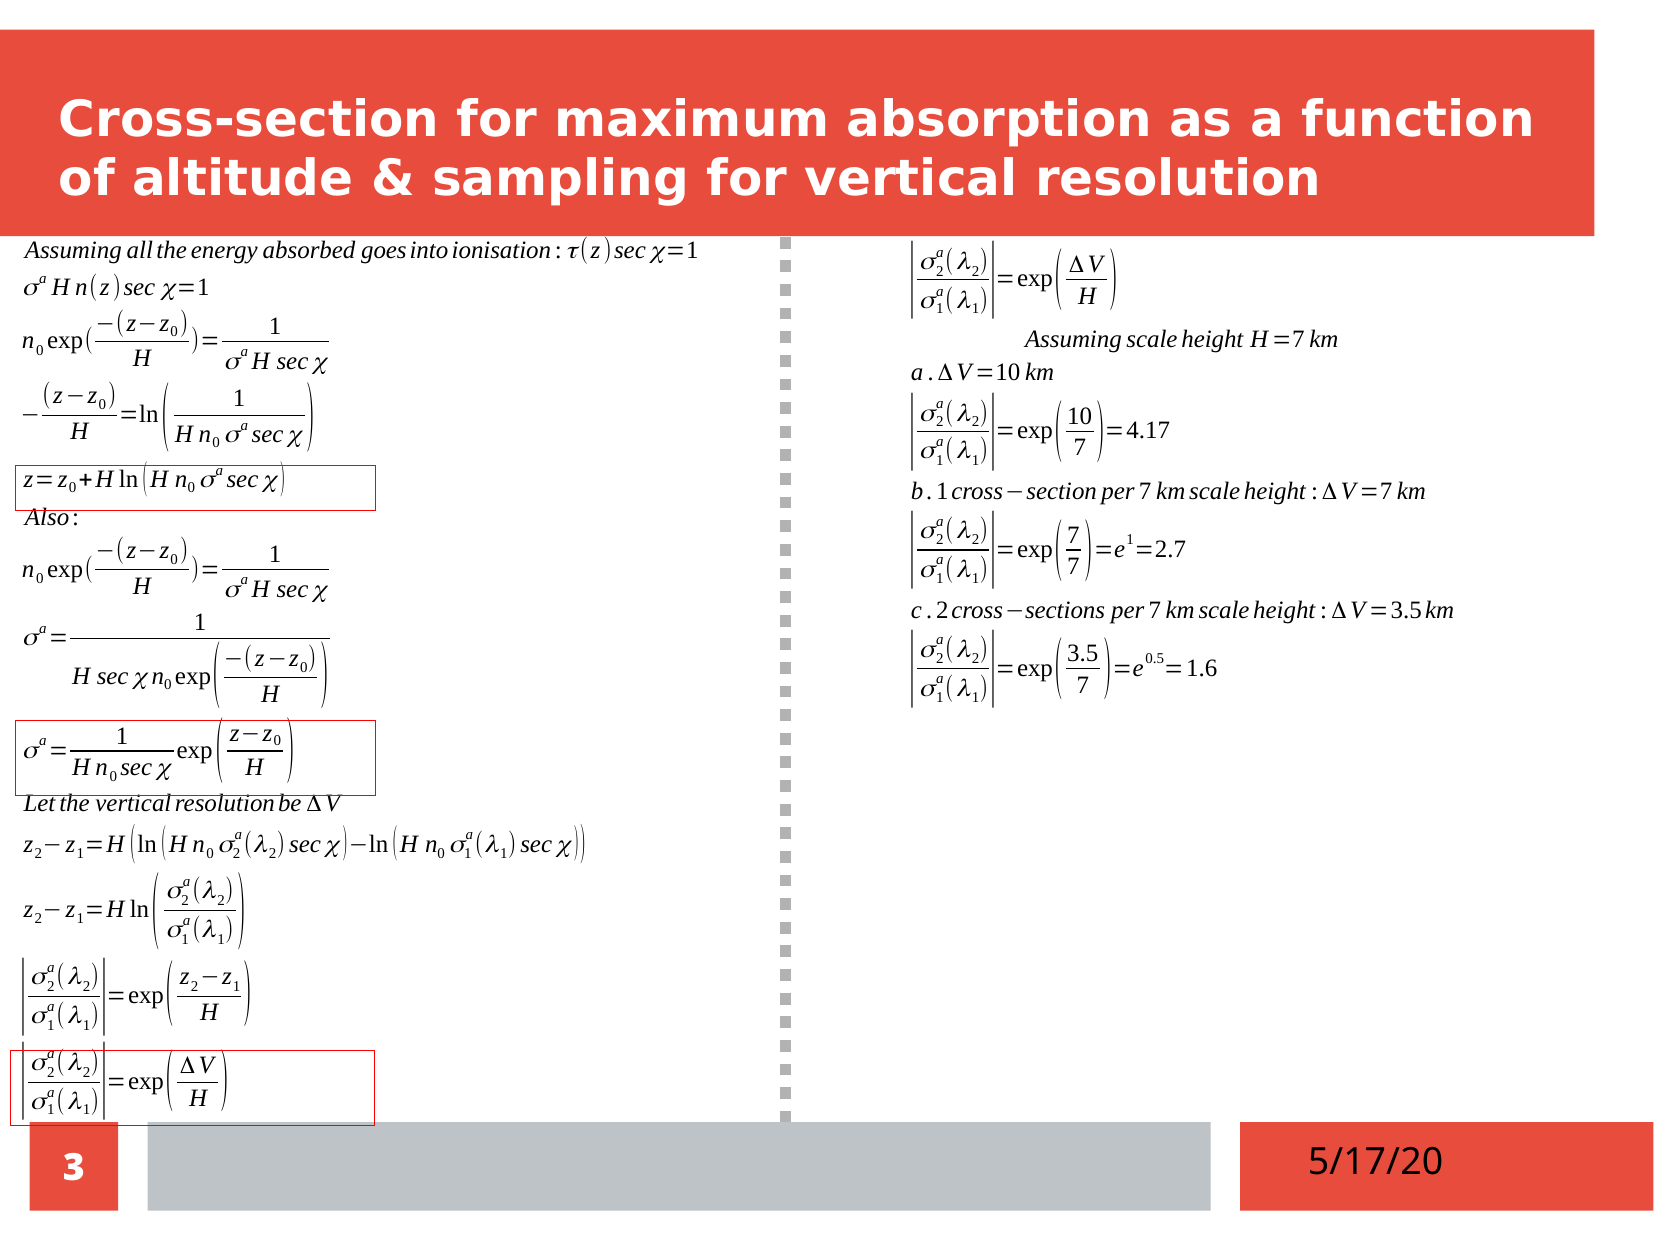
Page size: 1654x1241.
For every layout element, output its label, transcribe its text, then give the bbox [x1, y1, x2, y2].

text_box [15, 720, 376, 796]
chart [900, 240, 1461, 742]
text_box [10, 1050, 375, 1126]
chart [11, 234, 706, 1156]
text_box [15, 465, 376, 511]
text_box 5/17/20 [1293, 1126, 1516, 1201]
title Cross-section for maximum absorption as a function of altitude & sampling for vertical resolution [59, 59, 1595, 207]
